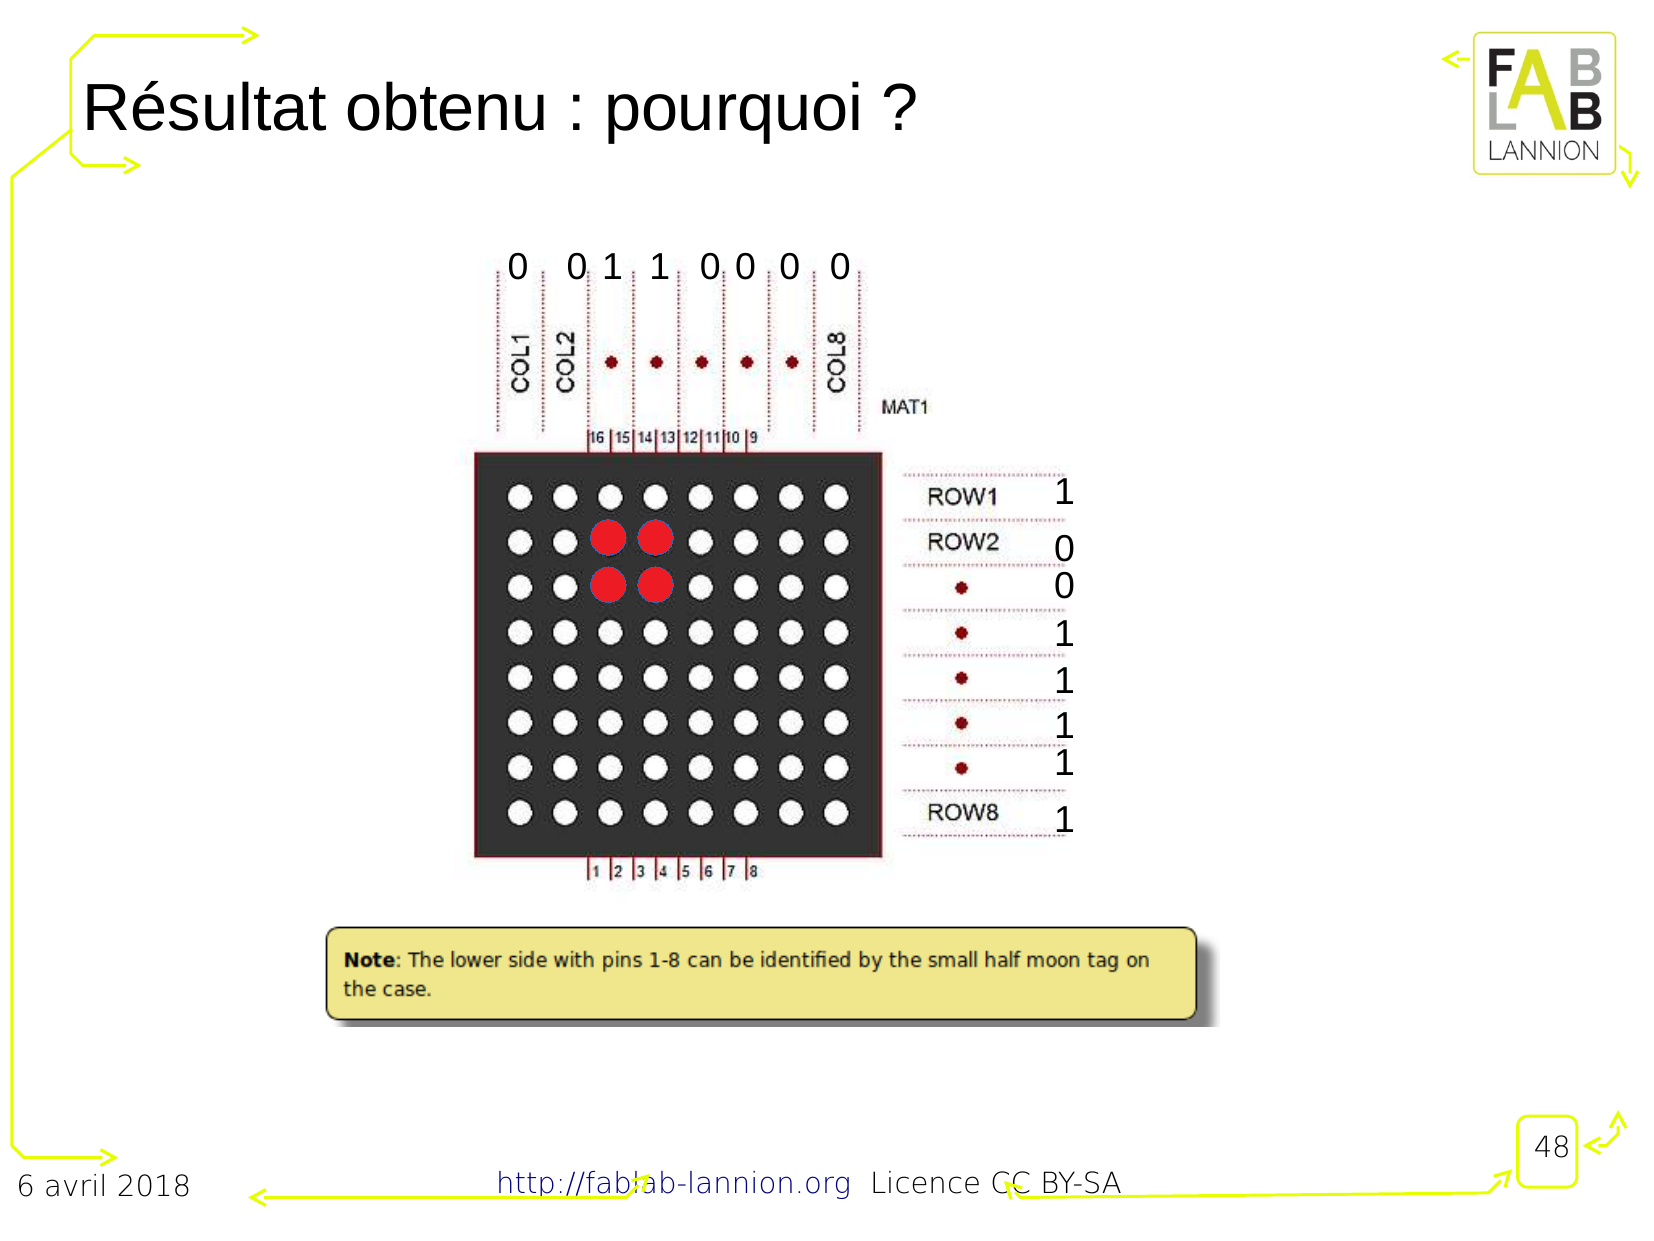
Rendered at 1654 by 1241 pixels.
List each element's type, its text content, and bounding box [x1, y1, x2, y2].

text_box 1 [1039, 791, 1090, 849]
text_box [637, 519, 674, 556]
text_box 1 [1039, 604, 1090, 651]
text_box [590, 566, 627, 603]
text_box 0 [551, 238, 603, 296]
text_box 0 [764, 238, 814, 296]
text_box 1 [1039, 734, 1090, 791]
text_box 0 [720, 238, 764, 296]
text_box 1 [603, 238, 634, 296]
text_box 1 [1039, 651, 1090, 696]
text_box [590, 519, 627, 556]
text_box 0 [1039, 520, 1087, 557]
text_box 0 [492, 238, 544, 296]
title Résultat obtenu : pourquoi ? [82, 49, 1441, 166]
text_box 1 [1039, 462, 1090, 520]
picture [1470, 29, 1619, 178]
picture [318, 256, 1220, 1027]
text_box [637, 566, 674, 603]
text_box 0 [685, 238, 720, 296]
text_box 0 [1039, 557, 1090, 604]
text_box 0 [814, 238, 866, 296]
text_box 1 [634, 238, 685, 296]
text_box 1 [1039, 696, 1090, 734]
